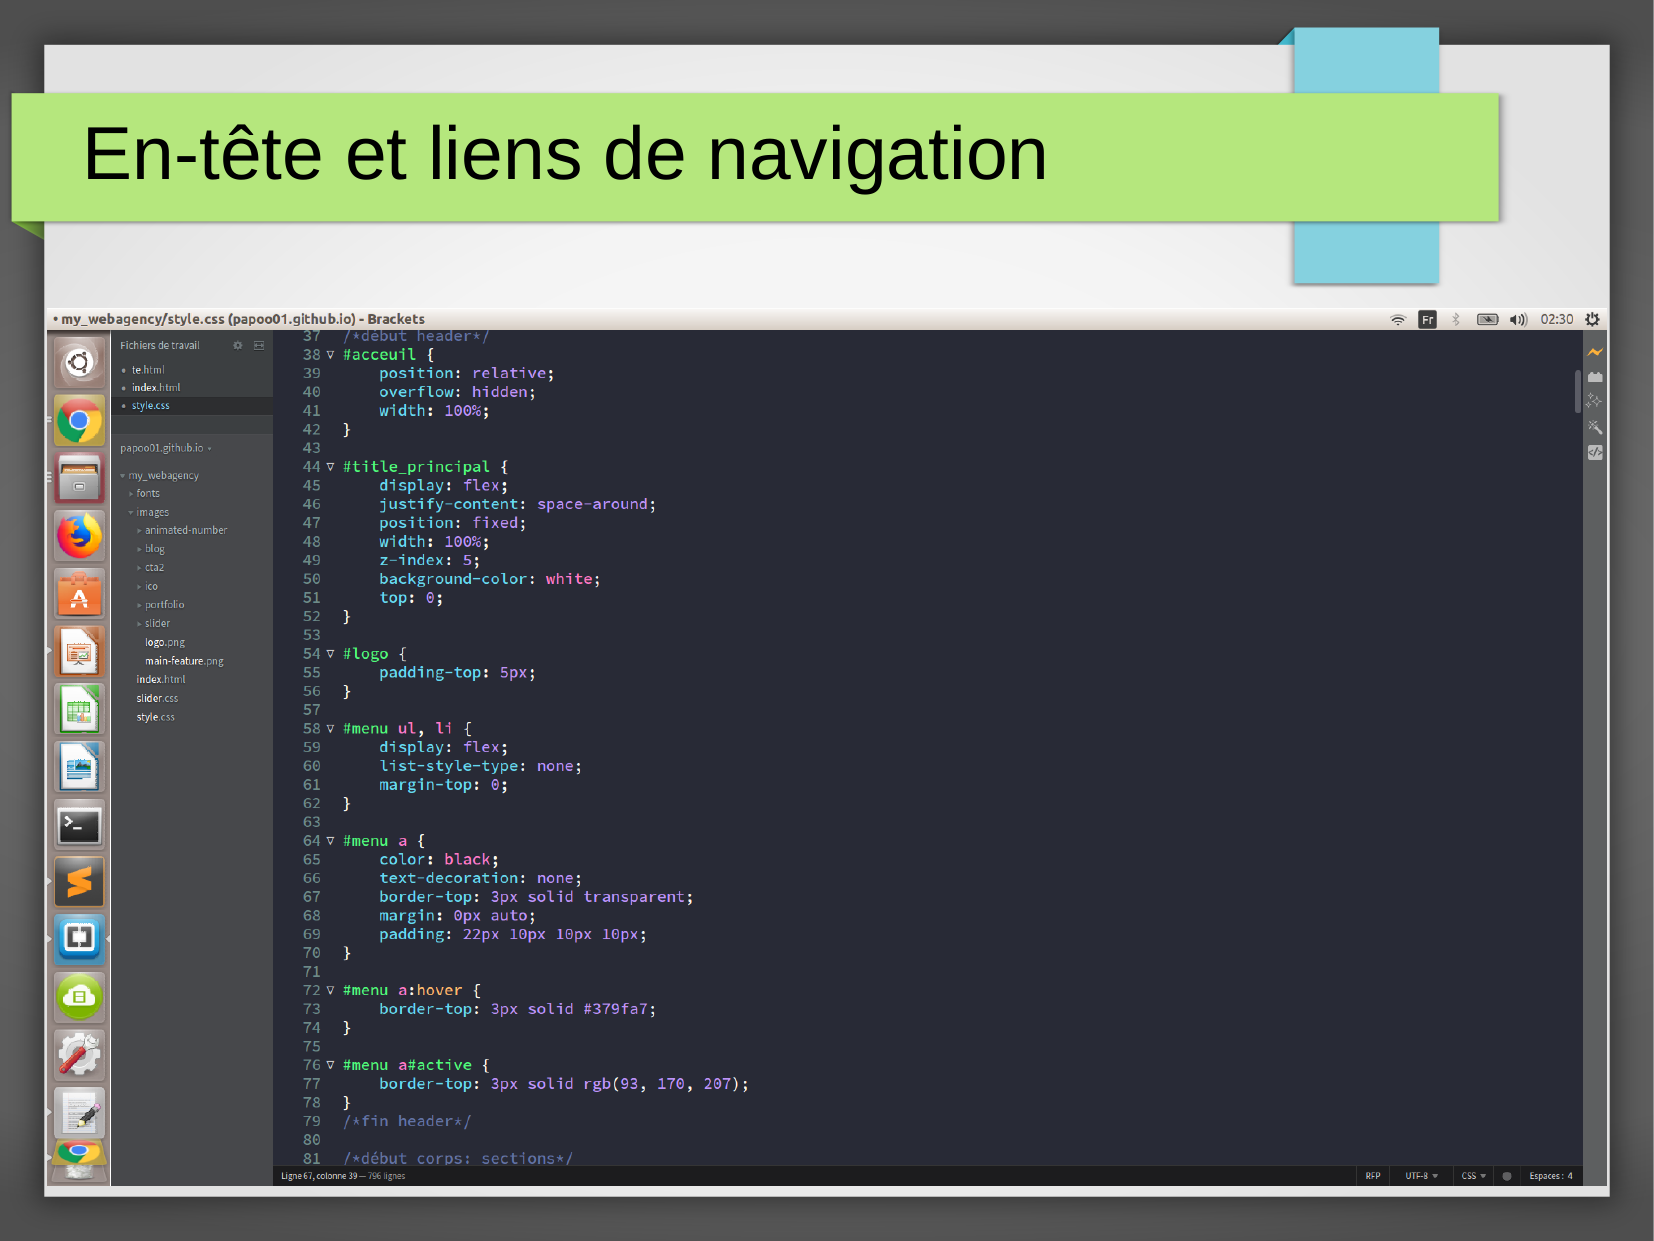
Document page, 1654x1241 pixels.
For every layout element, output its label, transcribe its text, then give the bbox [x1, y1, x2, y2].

picture [0, 0, 1654, 1241]
title En-tête et liens de navigation [82, 94, 1264, 213]
